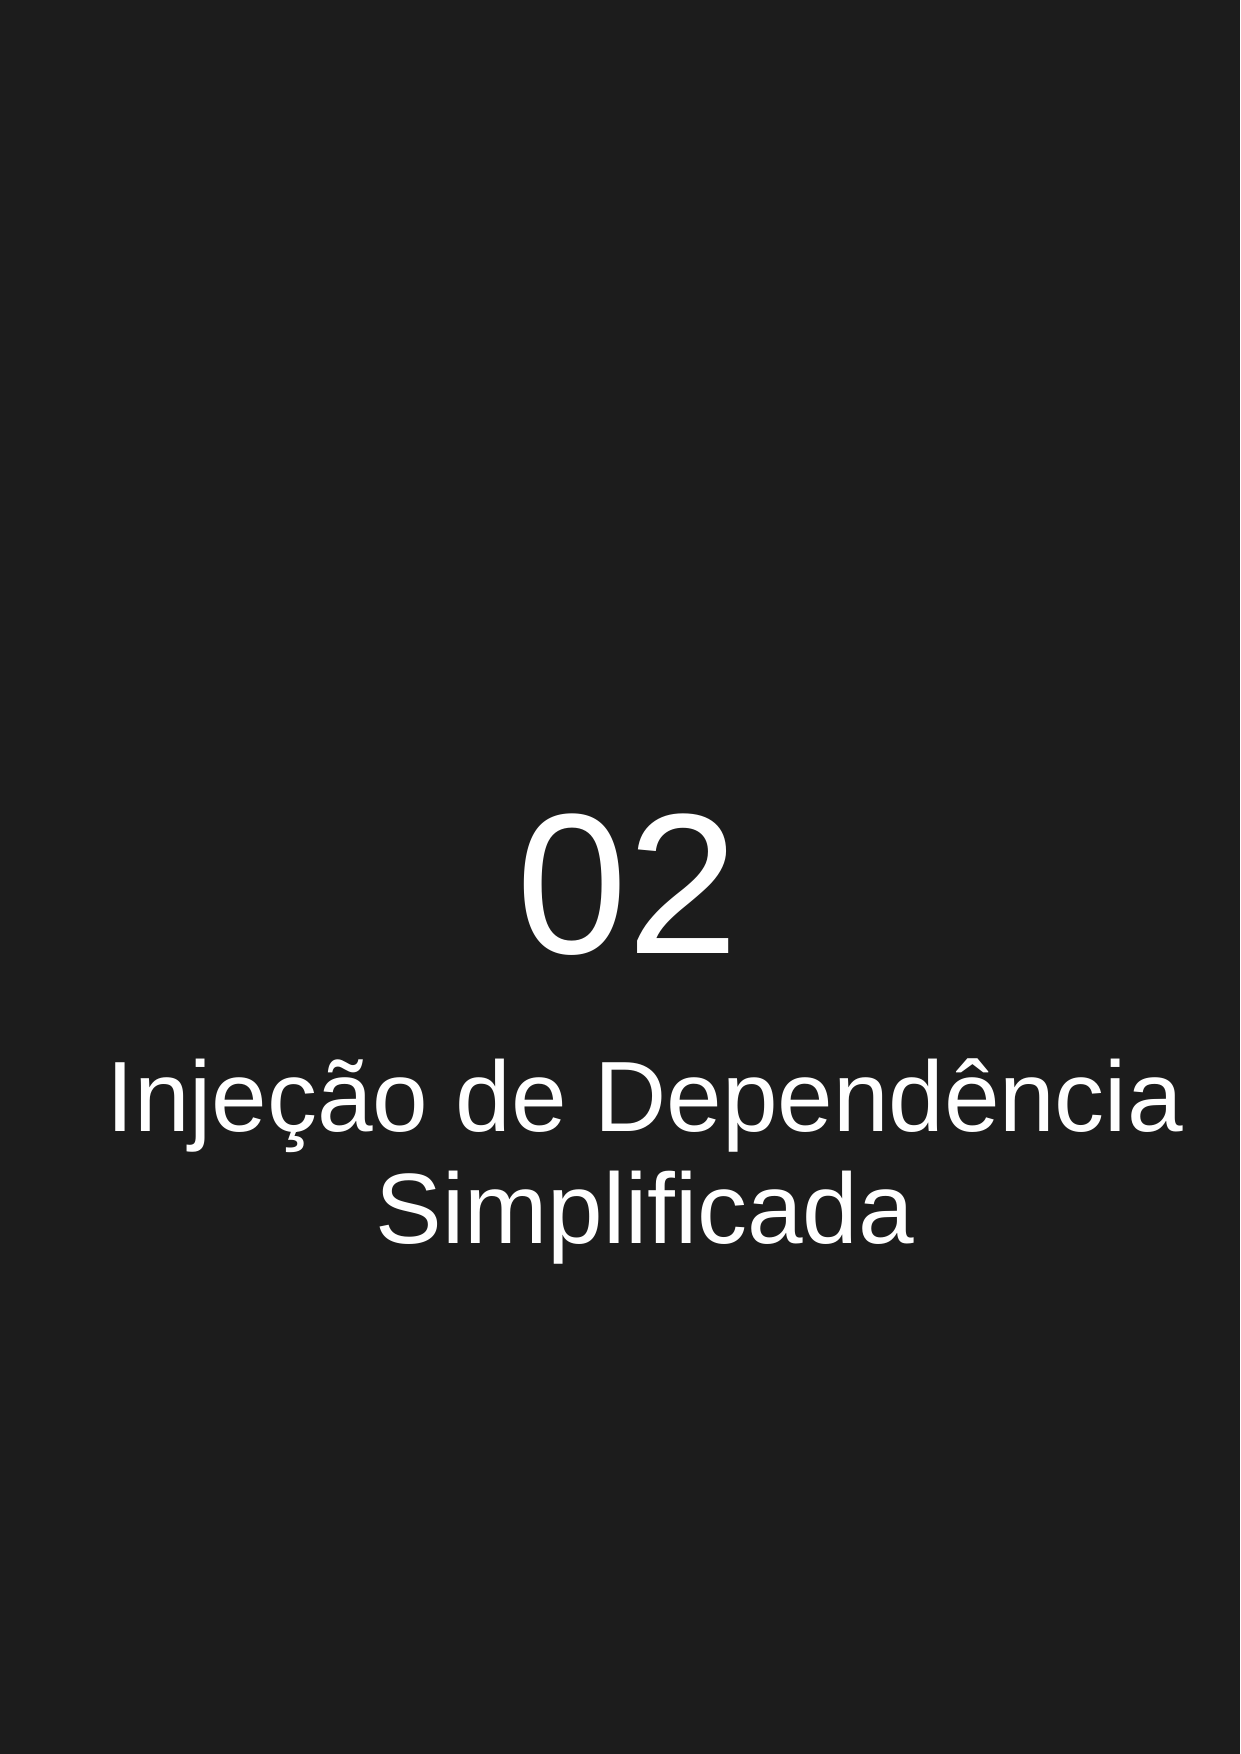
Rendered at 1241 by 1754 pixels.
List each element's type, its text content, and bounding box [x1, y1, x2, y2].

text_box Injeção de Dependência Simplificada [79, 1033, 1211, 1272]
text_box 02 [501, 765, 755, 1004]
